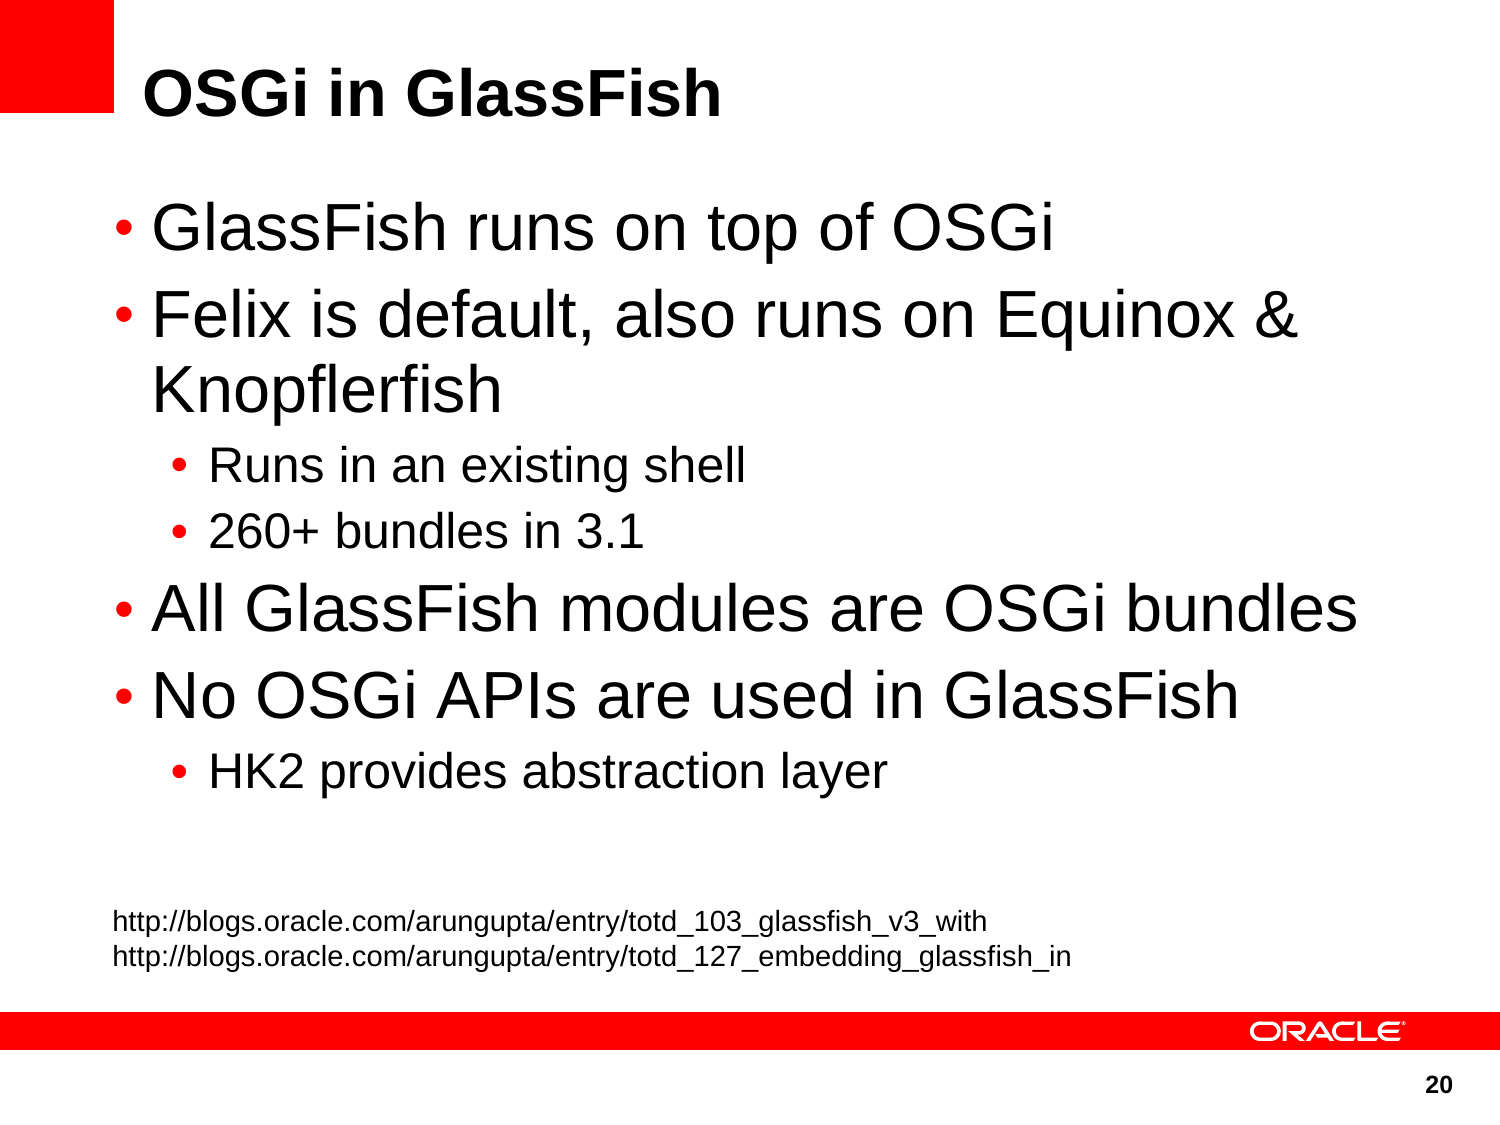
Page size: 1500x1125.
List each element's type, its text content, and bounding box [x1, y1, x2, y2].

picture [0, 1012, 1500, 1050]
list GlassFish runs on top of OSGi Felix is default, also runs on Equinox & Knopflerfish Runs in an existing shell 260+ bundles in 3.1 All GlassFish modules are OSGi bundles No OSGi APIs are used in GlassFish HK2 provides abstraction layer [114, 189, 1457, 954]
picture [0, 0, 114, 113]
text_box http://blogs.oracle.com/arungupta/entry/totd_103_glassfish_v3_with http://blogs.oracle.com/arungupta/entry/totd_127_embedding_glassfish_in [112, 901, 1074, 972]
title OSGi in GlassFish [128, 40, 1372, 146]
